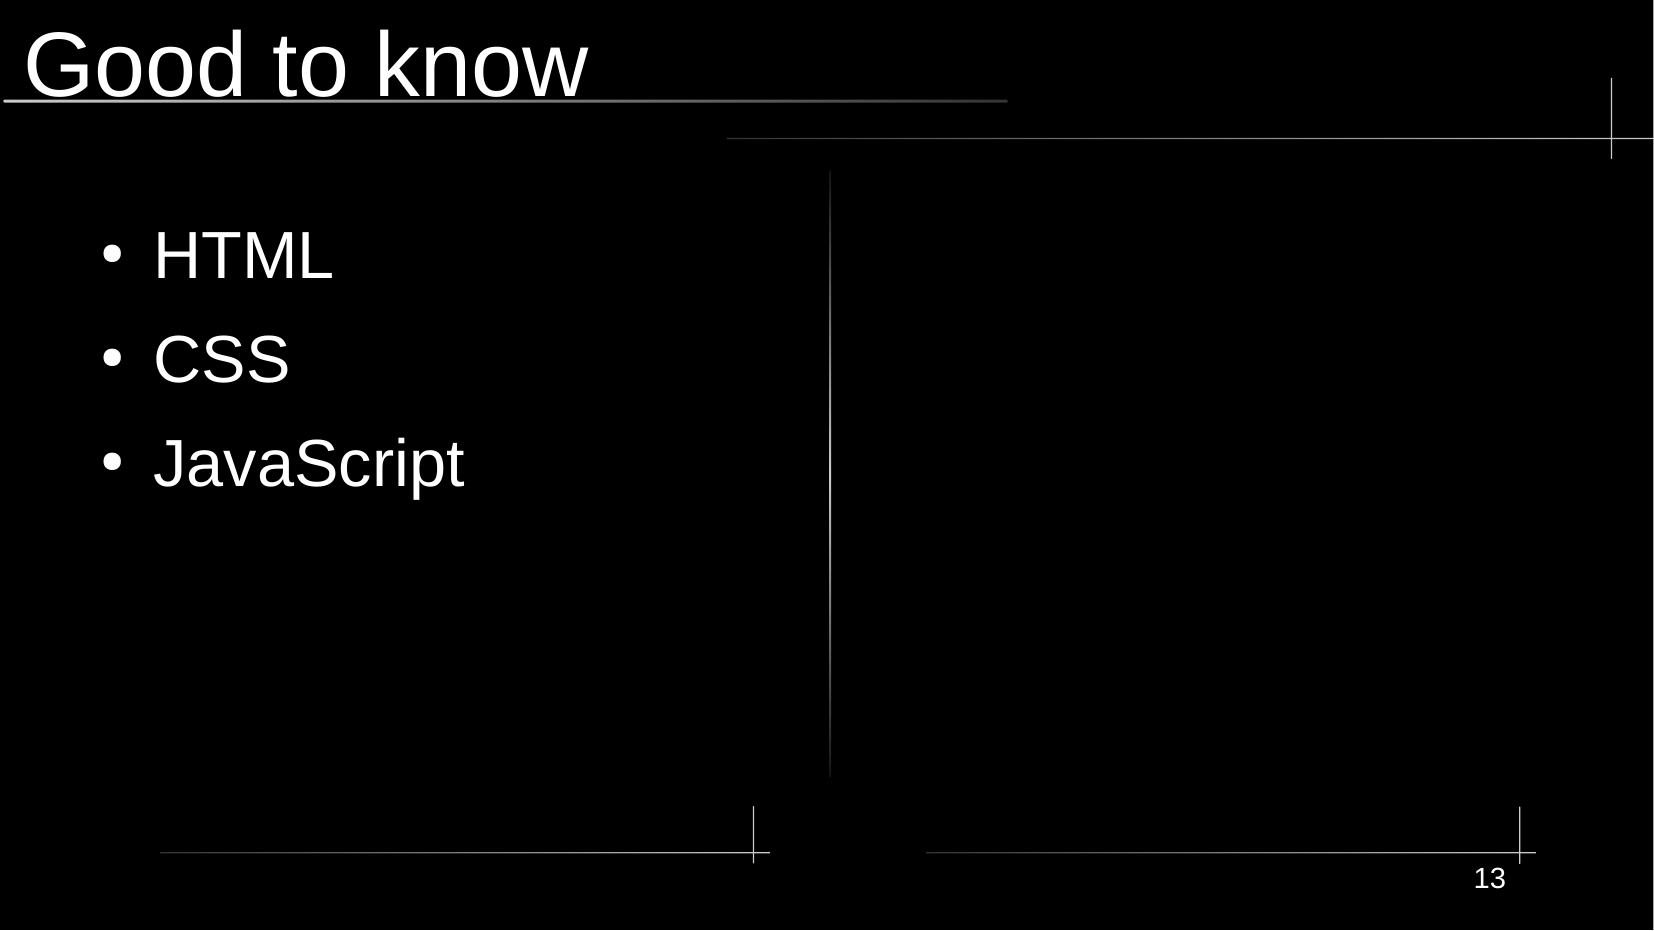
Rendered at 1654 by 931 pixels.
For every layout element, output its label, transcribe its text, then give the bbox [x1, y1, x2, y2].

title Good to know [23, 11, 1589, 119]
list HTML CSS JavaScript [82, 217, 1571, 758]
